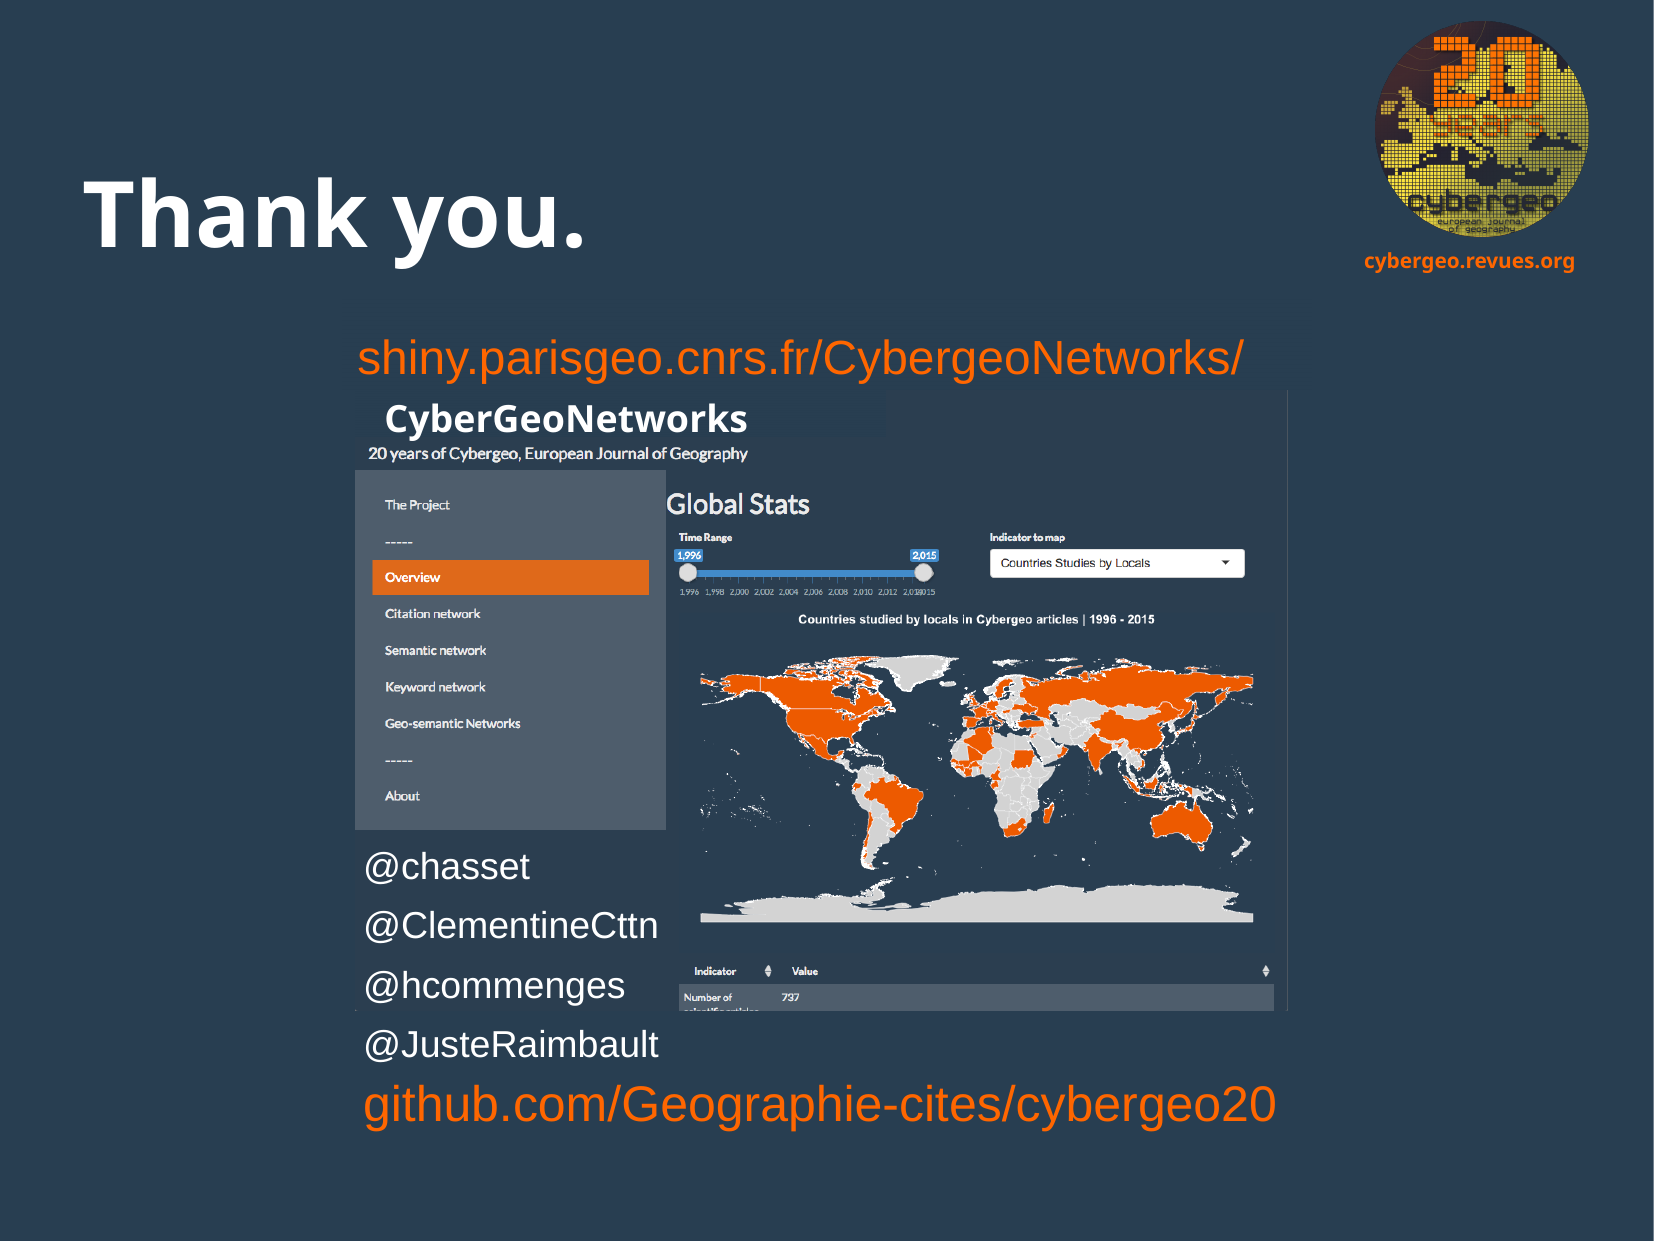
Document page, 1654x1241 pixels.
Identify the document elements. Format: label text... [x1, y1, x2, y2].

picture [0, 0, 1654, 1241]
title Thank you. [82, 108, 1571, 316]
text_box @hcommenges [348, 981, 703, 1015]
text_box shiny.parisgeo.cnrs.fr/CybergeoNetworks/ [342, 323, 1264, 393]
text_box @JusteRaimbault [348, 1015, 703, 1099]
text_box cybergeo.revues.org [1364, 224, 1654, 297]
text_box @chasset [348, 838, 703, 897]
title CyberGeoNetworks [283, 383, 850, 453]
text_box @ClementineCttn [348, 897, 703, 981]
text_box github.com/Geographie-cites/cybergeo20 [348, 1068, 1436, 1152]
